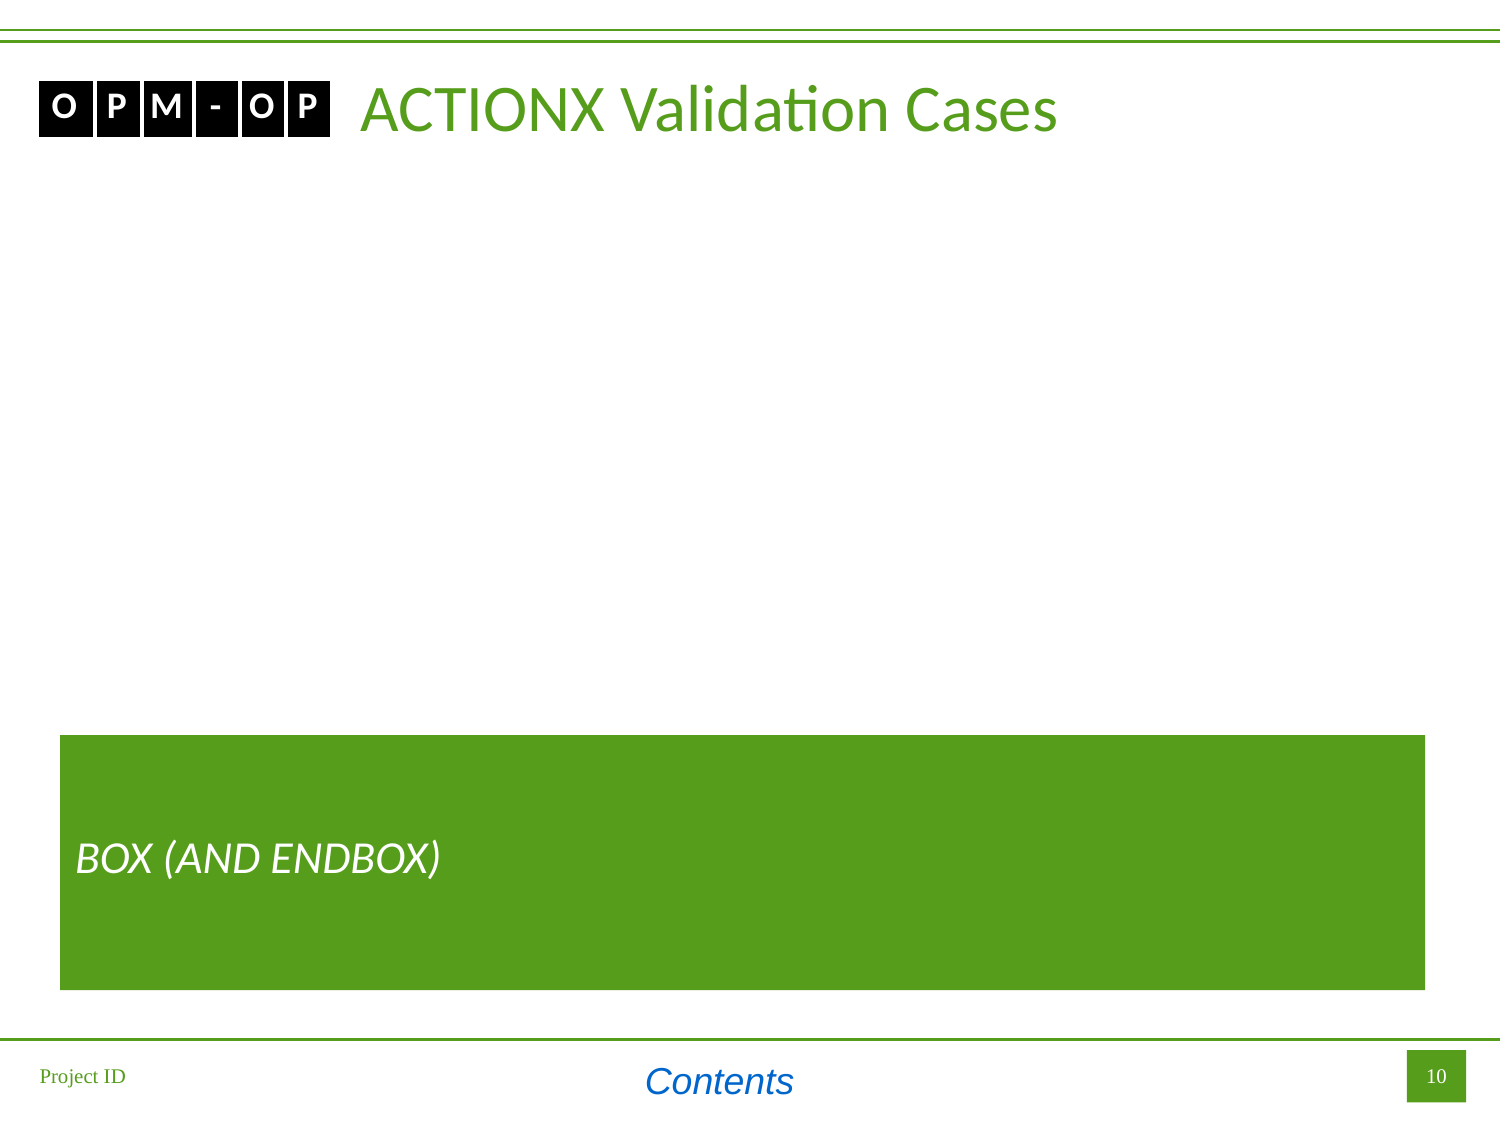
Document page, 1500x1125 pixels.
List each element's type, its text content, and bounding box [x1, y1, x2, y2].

list BOX (AND ENDBOX) [60, 735, 1426, 991]
title ACTIONX Validation Cases [360, 77, 1425, 153]
